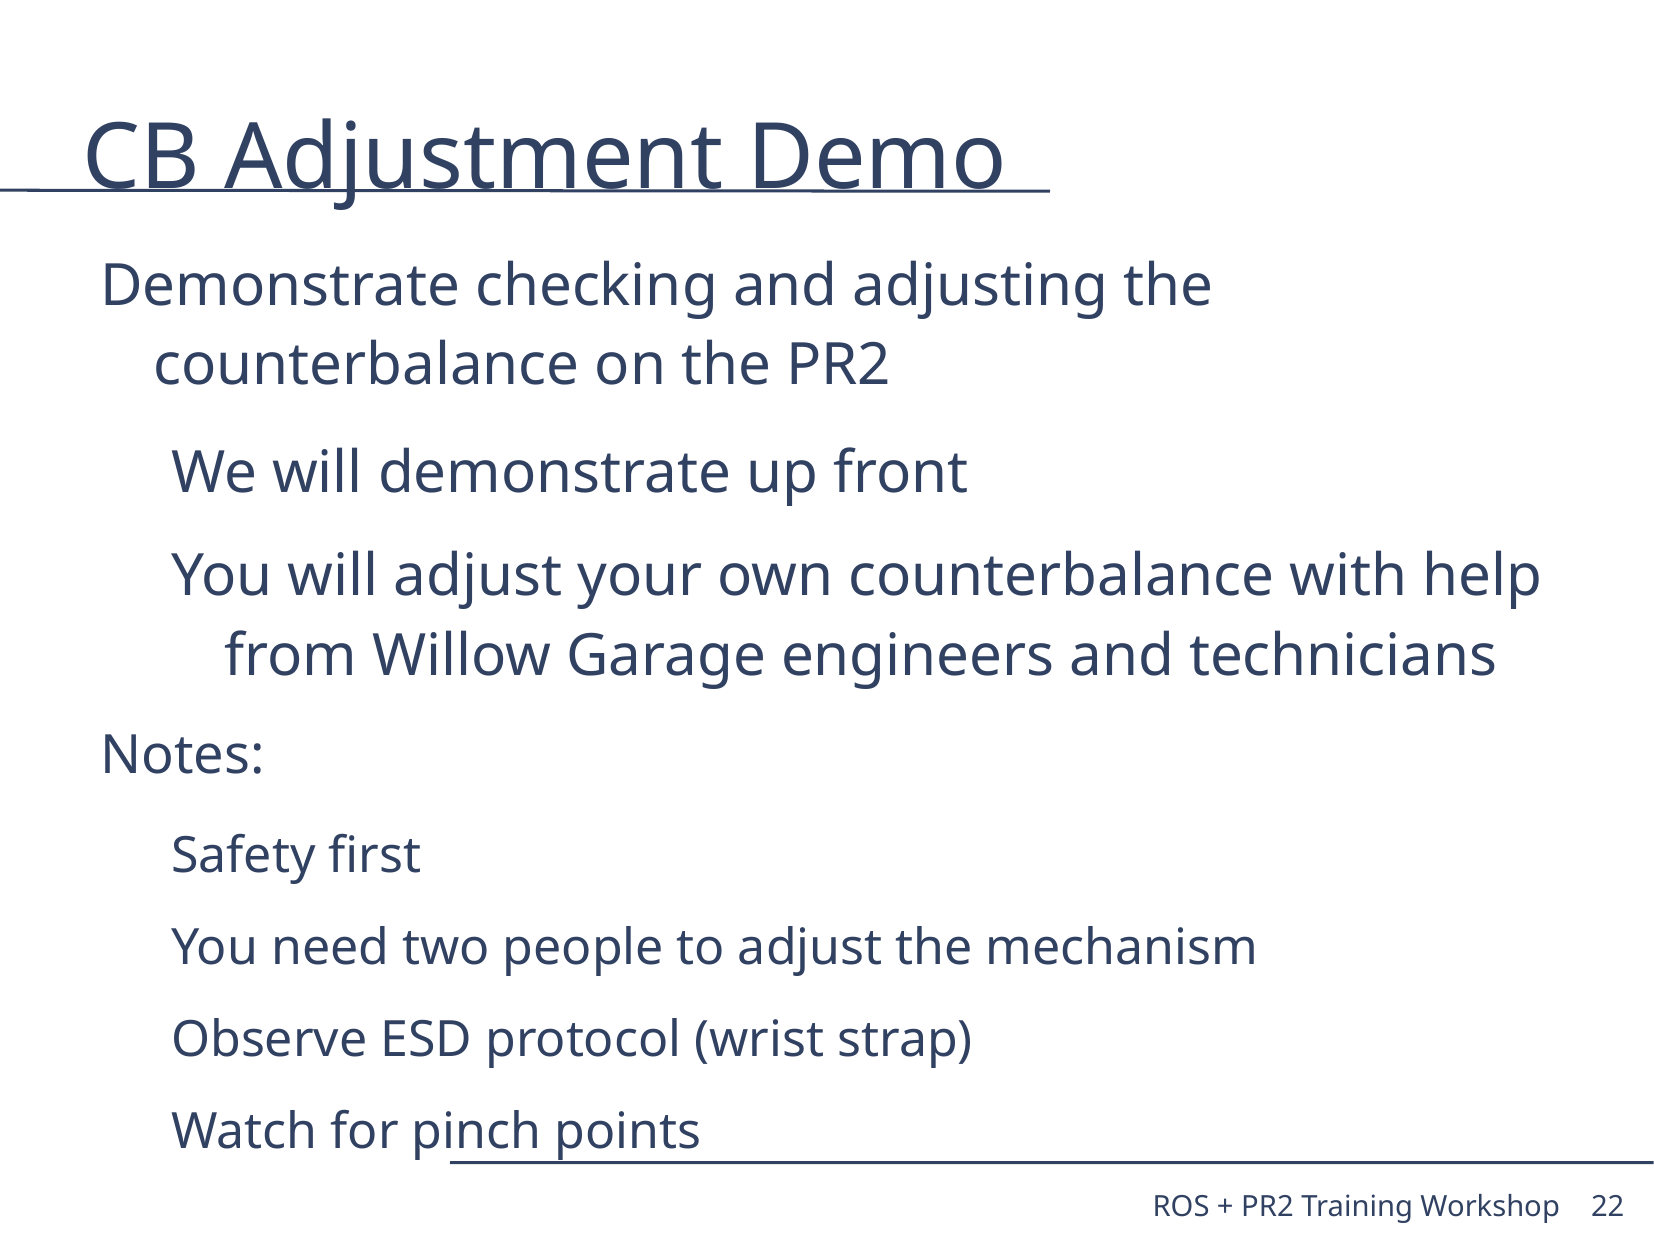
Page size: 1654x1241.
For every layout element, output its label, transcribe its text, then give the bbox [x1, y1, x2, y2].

list Demonstrate checking and adjusting the counterbalance on the PR2 We will demonstrate up front You will adjust your own counterbalance with help from Willow Garage engineers and technicians Notes: Safety first You need two people to adjust the mechanism Observe ESD protocol (wrist strap) Watch for pinch points [82, 242, 1571, 1181]
title CB Adjustment Demo [82, 56, 1571, 242]
